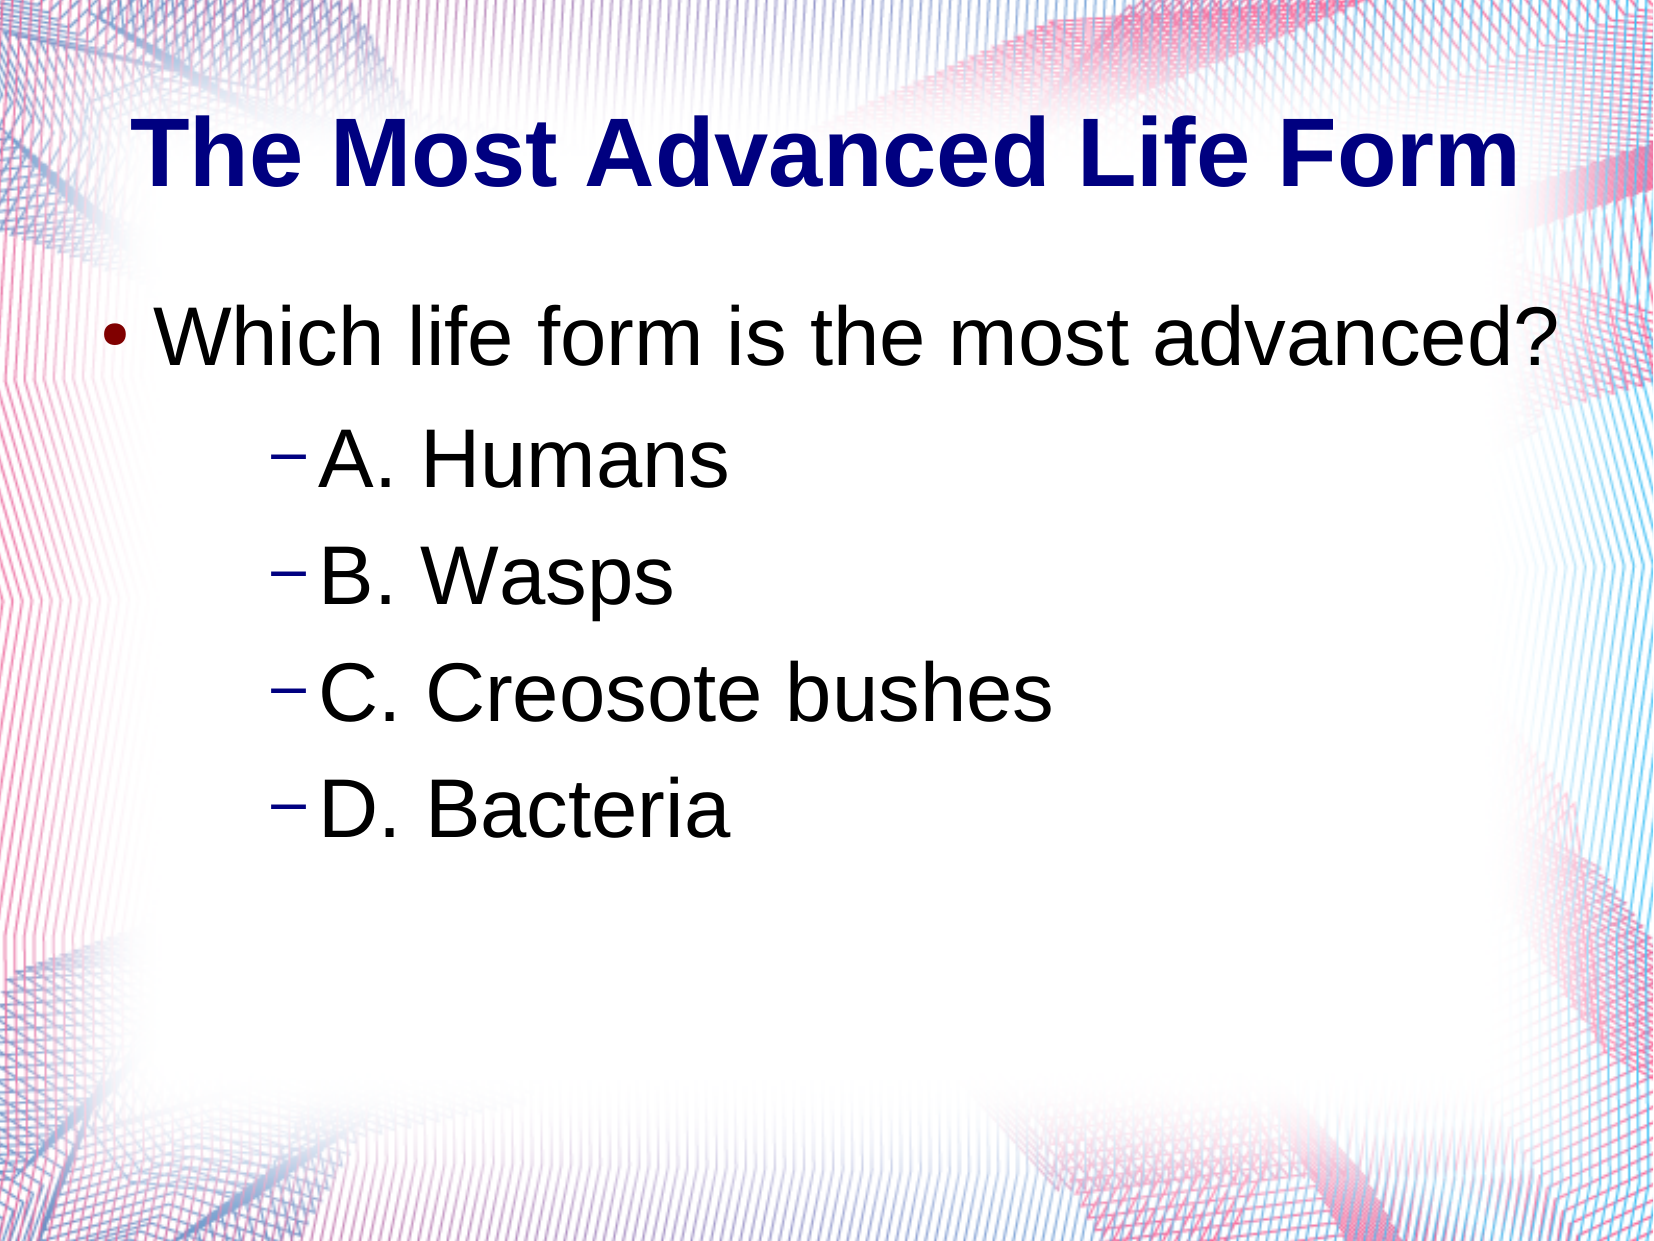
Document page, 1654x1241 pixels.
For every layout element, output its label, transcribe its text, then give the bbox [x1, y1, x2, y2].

picture [0, 0, 1654, 1241]
list Which life form is the most advanced? A. Humans B. Wasps C. Creosote bushes D. Bacteria [82, 290, 1571, 1109]
title The Most Advanced Life Form [82, 49, 1571, 257]
